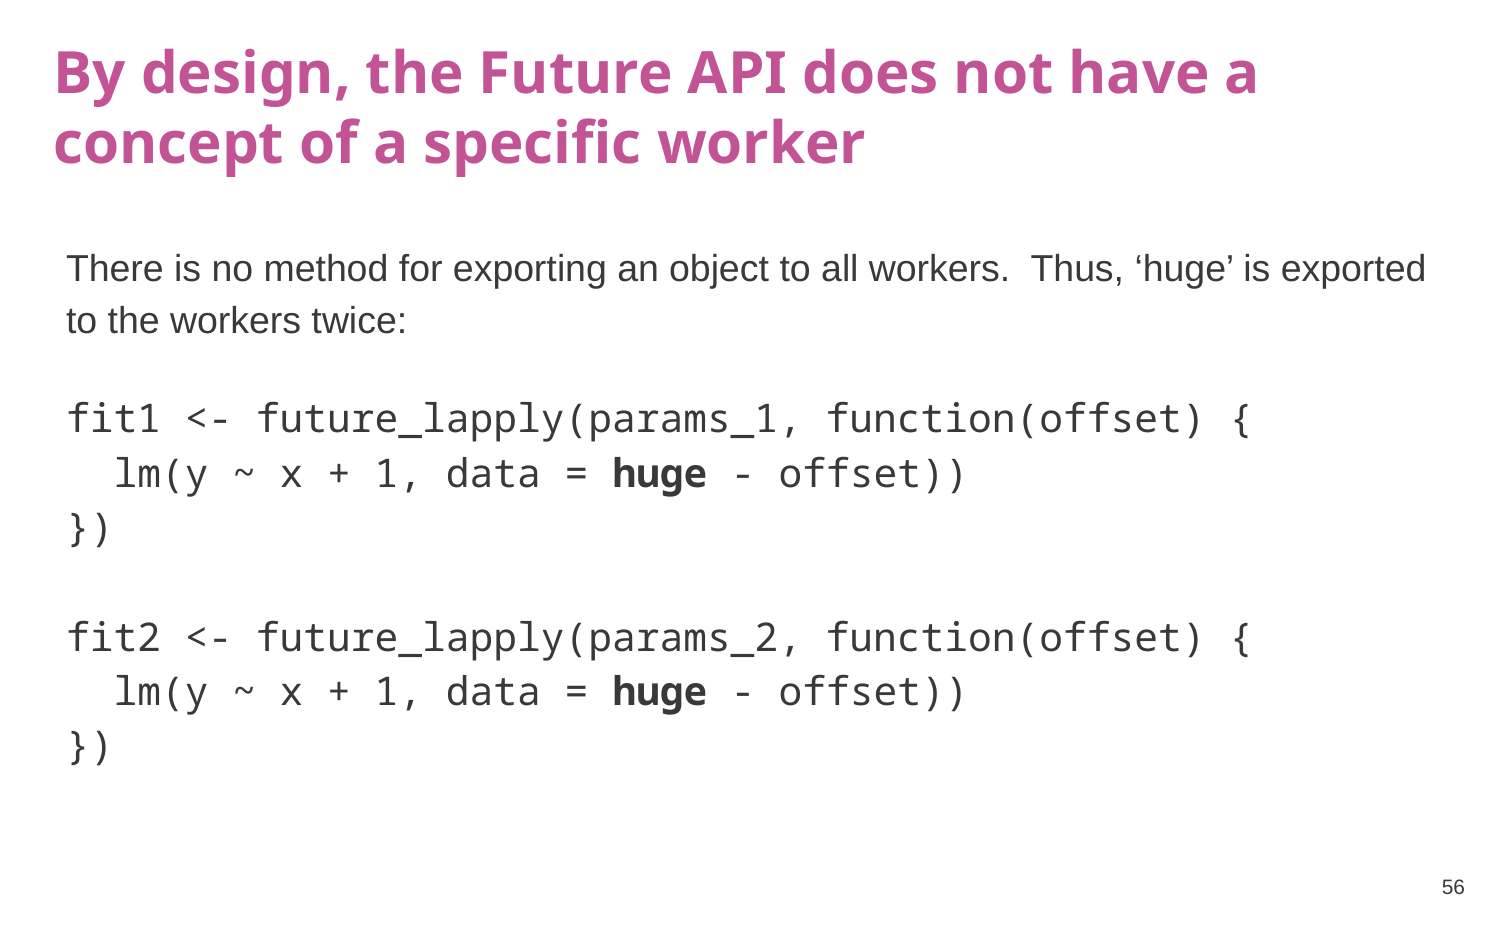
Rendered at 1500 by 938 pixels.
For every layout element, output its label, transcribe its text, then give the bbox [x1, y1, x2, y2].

list There is no method for exporting an object to all workers. Thus, ‘huge’ is exported to the workers twice: fit1 <- future_lapply(params_1, function(offset) { lm(y ~ x + 1, data = huge - offset)) }) fit2 <- future_lapply(params_2, function(offset) { lm(y ~ x + 1, data = huge - offset)) }) [51, 222, 1449, 888]
title By design, the Future API does not have a concept of a specific worker [38, 20, 1500, 201]
slide_number <number> [1389, 849, 1480, 922]
